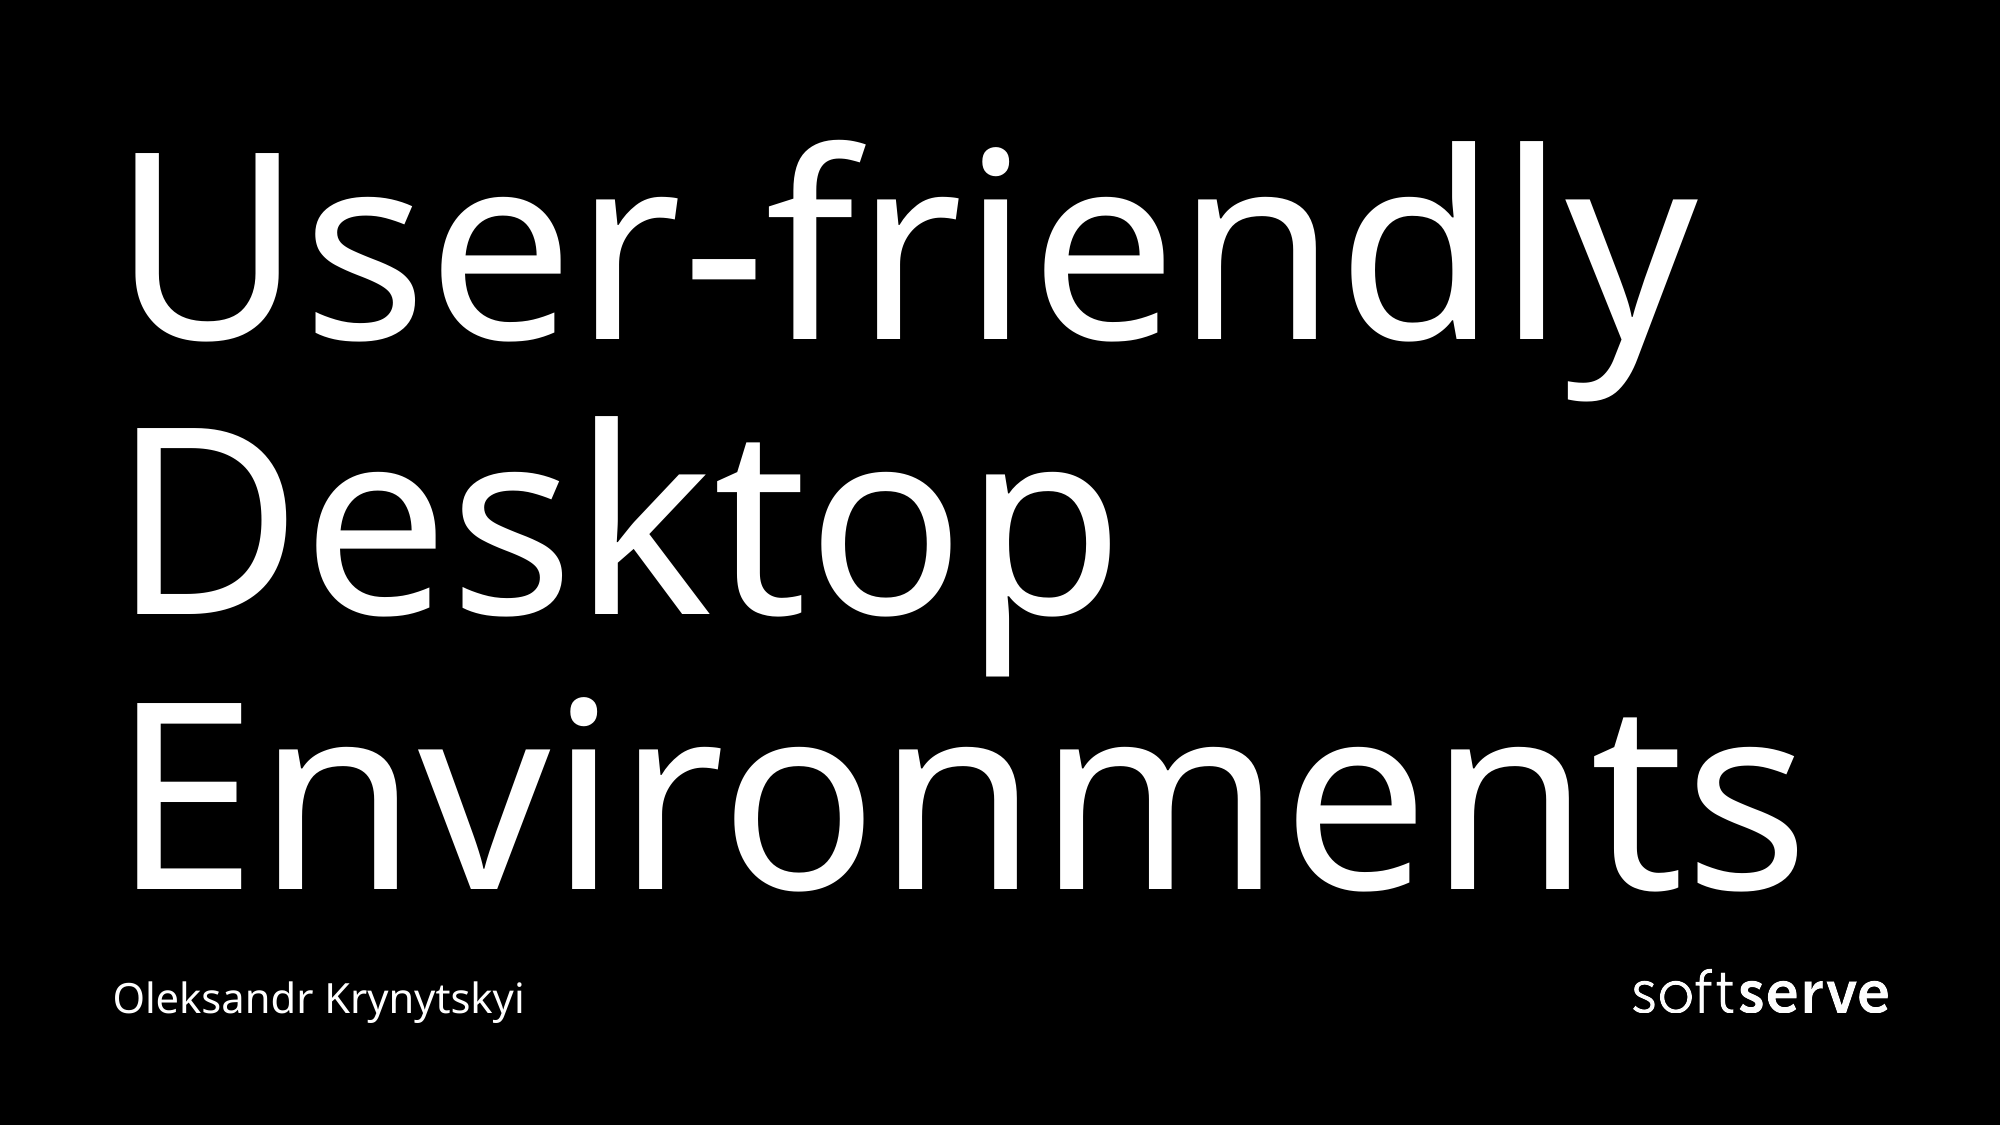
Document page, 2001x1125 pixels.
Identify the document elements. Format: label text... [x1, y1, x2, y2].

title User-friendly Desktop Environments [112, 112, 1888, 900]
list Oleksandr Krynytskyi [112, 970, 682, 1019]
picture [1633, 968, 1888, 1013]
